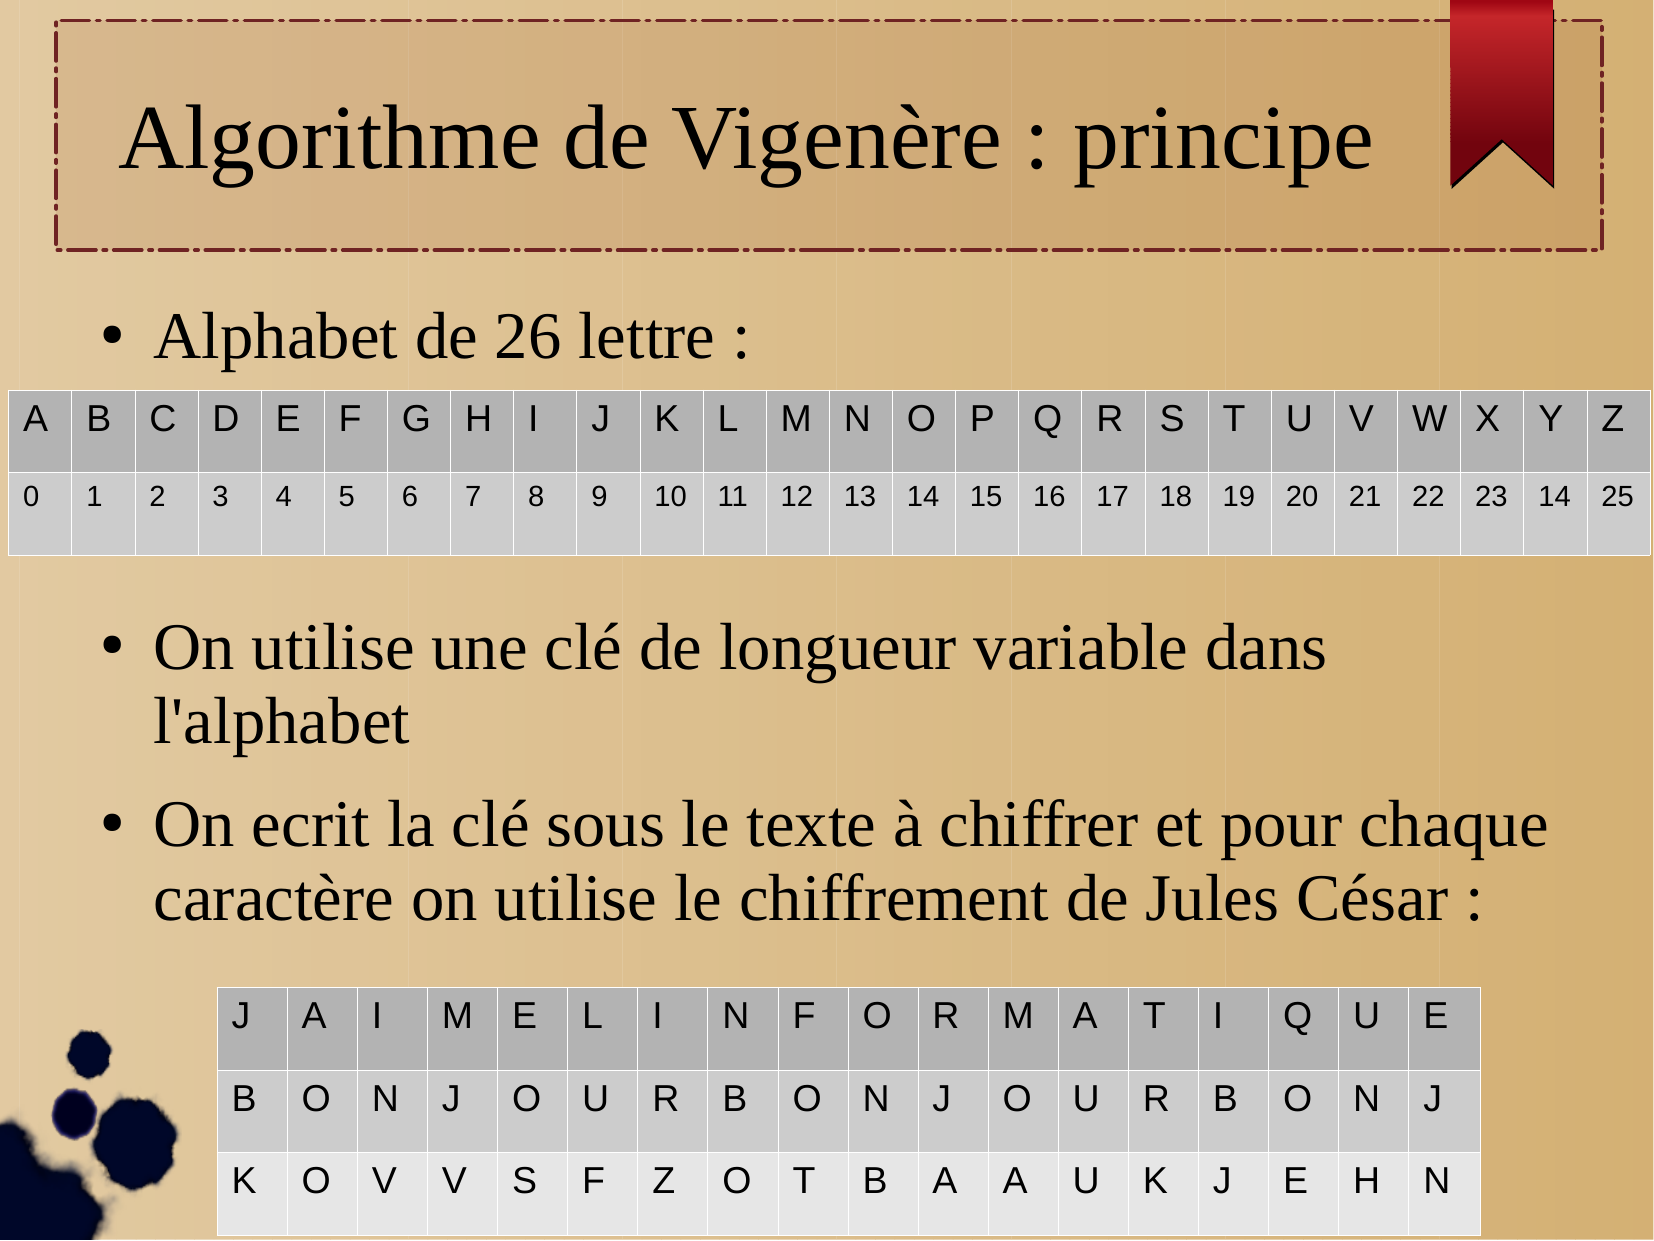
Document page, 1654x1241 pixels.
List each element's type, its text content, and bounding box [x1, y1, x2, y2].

table_cell N [1409, 1153, 1480, 1235]
table_header L [704, 391, 766, 472]
table_cell U [1059, 1071, 1128, 1152]
table_cell 23 [1461, 473, 1523, 555]
table_cell 10 [641, 473, 703, 555]
table_header H [451, 391, 513, 472]
table_header E [1409, 988, 1480, 1070]
table_cell 18 [1146, 473, 1208, 555]
table_header G [388, 391, 450, 472]
table_header O [849, 988, 918, 1070]
table_cell B [849, 1153, 918, 1235]
table_header B [72, 391, 135, 472]
table_cell 14 [1524, 473, 1587, 555]
table_header I [514, 391, 576, 472]
table_header R [919, 988, 988, 1070]
table_header Z [1588, 391, 1650, 472]
table_cell 17 [1082, 473, 1145, 555]
table_cell K [218, 1153, 287, 1235]
table_cell R [638, 1071, 707, 1152]
table_header A [1059, 988, 1128, 1070]
table_cell A [989, 1153, 1058, 1235]
table_cell 8 [514, 473, 576, 555]
table_header P [956, 391, 1018, 472]
table_cell N [1339, 1071, 1408, 1152]
table_header J [577, 391, 640, 472]
table_cell O [708, 1153, 778, 1235]
table_cell J [1409, 1071, 1480, 1152]
table_cell O [288, 1153, 357, 1235]
table_header A [288, 988, 357, 1070]
table_header T [1129, 988, 1198, 1070]
table_cell 22 [1398, 473, 1460, 555]
table_header N [830, 391, 892, 472]
table_header J [218, 988, 287, 1070]
table_header U [1339, 988, 1408, 1070]
table_header F [779, 988, 848, 1070]
table_cell 2 [136, 473, 198, 555]
table_header E [498, 988, 567, 1070]
table_cell F [568, 1153, 637, 1235]
table_header S [1146, 391, 1208, 472]
table_header E [262, 391, 324, 472]
table_cell 11 [704, 473, 766, 555]
table_header U [1272, 391, 1334, 472]
table_cell 5 [325, 473, 387, 555]
table_cell Z [638, 1153, 707, 1235]
title Algorithme de Vigenère : principe [82, 47, 1412, 229]
table_cell 6 [388, 473, 450, 555]
table_header X [1461, 391, 1523, 472]
table_cell R [1129, 1071, 1198, 1152]
table_cell 16 [1019, 473, 1081, 555]
table_header Q [1019, 391, 1081, 472]
table_header W [1398, 391, 1460, 472]
table_header I [638, 988, 707, 1070]
table_cell O [779, 1071, 848, 1152]
table_cell 9 [577, 473, 640, 555]
list Alphabet de 26 lettre : On utilise une clé de longueur variable dans l'alphabet On ecrit la clé sous le texte à chiffrer et pour chaque caractère on utilise le chiffrement de Jules César : [82, 556, 1571, 1019]
table_cell J [1199, 1153, 1268, 1235]
table_cell 20 [1272, 473, 1334, 555]
table_cell 21 [1335, 473, 1397, 555]
table_cell J [428, 1071, 497, 1152]
table_cell B [218, 1071, 287, 1152]
table_header M [428, 988, 497, 1070]
table_header D [199, 391, 261, 472]
table_cell O [1269, 1071, 1338, 1152]
table_cell 15 [956, 473, 1018, 555]
table_cell 3 [199, 473, 261, 555]
table_cell K [1129, 1153, 1198, 1235]
table_header K [641, 391, 703, 472]
table_cell B [1199, 1071, 1268, 1152]
table_cell N [358, 1071, 427, 1152]
table_cell N [849, 1071, 918, 1152]
table_cell 25 [1588, 473, 1650, 555]
table_cell B [708, 1071, 778, 1152]
table_cell T [779, 1153, 848, 1235]
table_cell A [919, 1153, 988, 1235]
table_header C [136, 391, 198, 472]
table_cell O [288, 1071, 357, 1152]
table_cell O [498, 1071, 567, 1152]
table_cell 14 [893, 473, 955, 555]
table_header T [1209, 391, 1271, 472]
table_header O [893, 391, 955, 472]
table_cell U [568, 1071, 637, 1152]
table_cell V [358, 1153, 427, 1235]
table_cell 7 [451, 473, 513, 555]
table_header F [325, 391, 387, 472]
table_cell J [919, 1071, 988, 1152]
table_header V [1335, 391, 1397, 472]
table_cell S [498, 1153, 567, 1235]
table_header M [989, 988, 1058, 1070]
table_cell H [1339, 1153, 1408, 1235]
table_cell 4 [262, 473, 324, 555]
table_header M [767, 391, 829, 472]
table_cell 12 [767, 473, 829, 555]
table_header I [1199, 988, 1268, 1070]
table_cell V [428, 1153, 497, 1235]
table_cell 13 [830, 473, 892, 555]
table_cell 19 [1209, 473, 1271, 555]
table_header A [9, 391, 71, 472]
table_header R [1082, 391, 1145, 472]
table_header Q [1269, 988, 1338, 1070]
table_header L [568, 988, 637, 1070]
table_header Y [1524, 391, 1587, 472]
table_cell O [989, 1071, 1058, 1152]
table_header N [708, 988, 778, 1070]
list Alphabet de 26 lettre : On utilise une clé de longueur variable dans l'alphabet On ecrit la clé sous le texte à chiffrer et pour chaque caractère on utilise le chiffrement de Jules César : [82, 299, 1571, 390]
table_header I [358, 988, 427, 1070]
table_cell 0 [9, 473, 71, 555]
table_cell E [1269, 1153, 1338, 1235]
table_cell U [1059, 1153, 1128, 1235]
table_cell 1 [72, 473, 135, 555]
